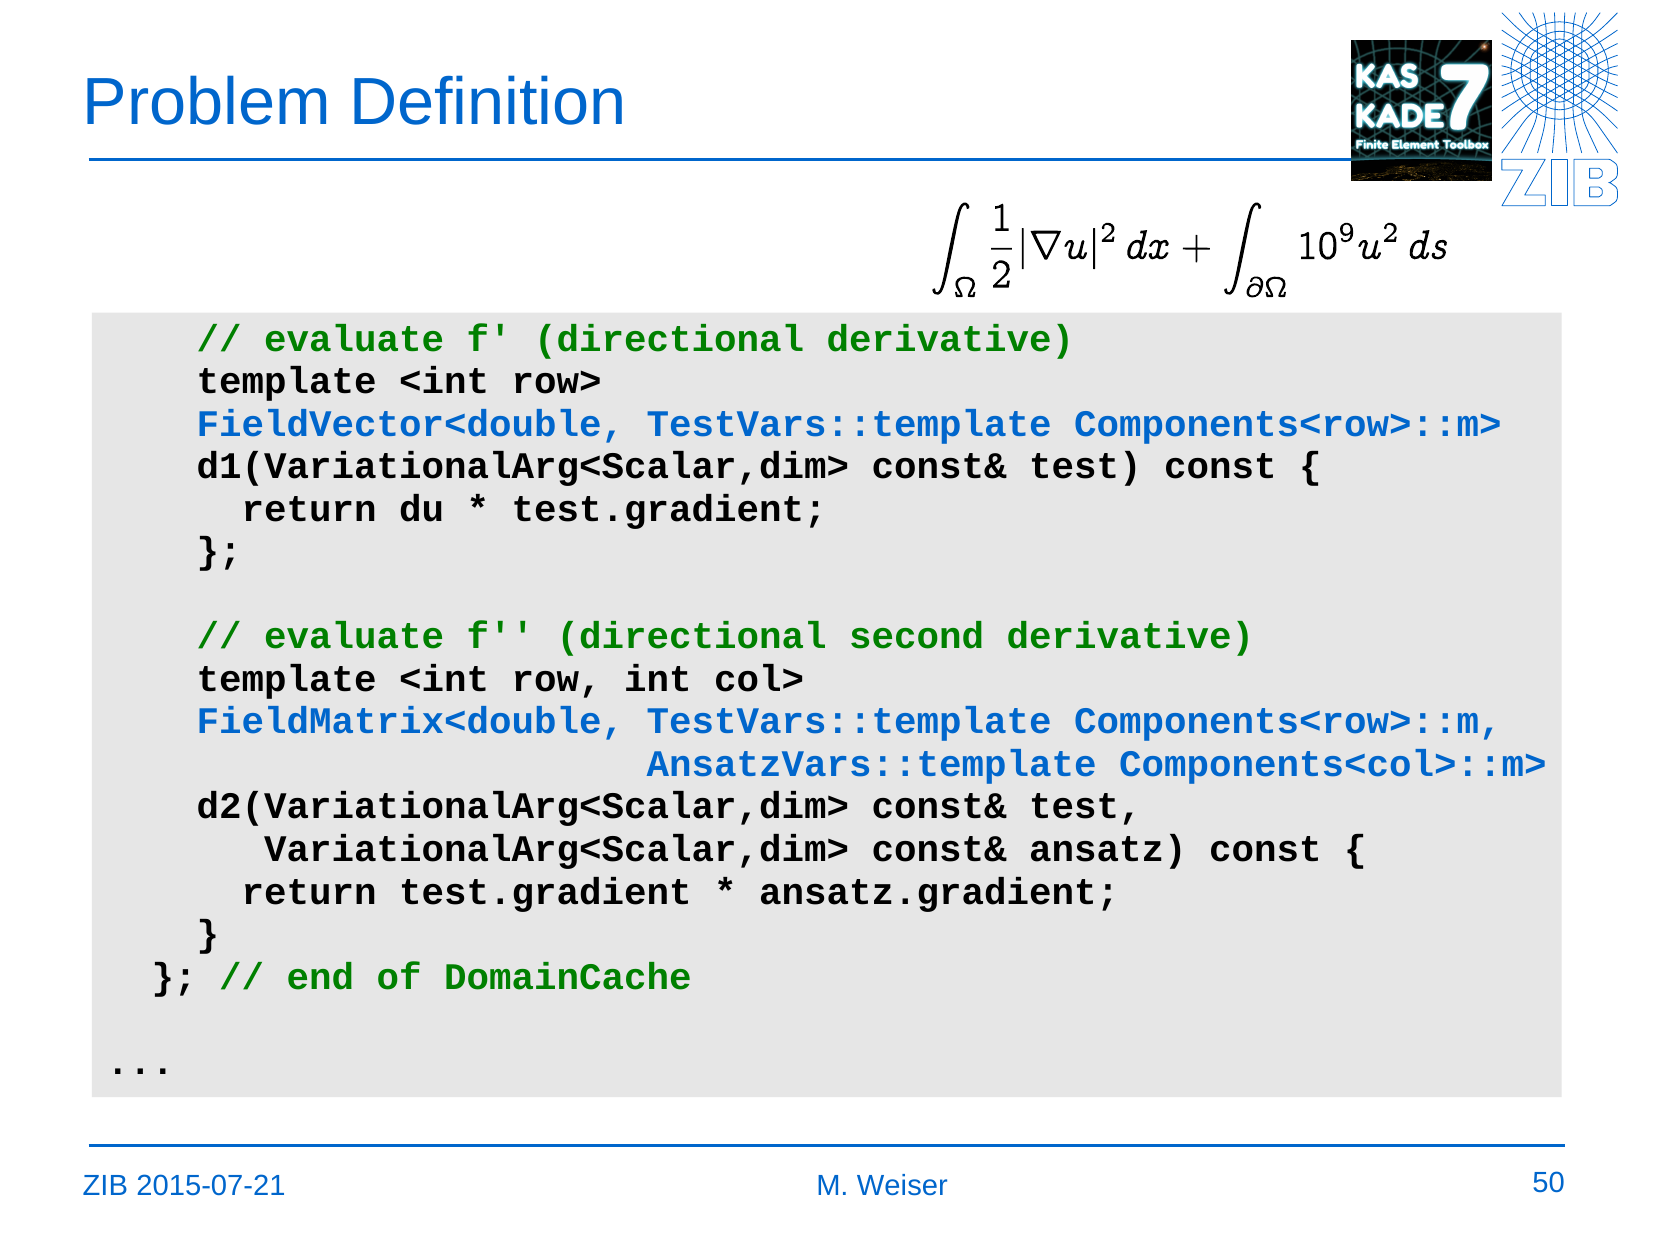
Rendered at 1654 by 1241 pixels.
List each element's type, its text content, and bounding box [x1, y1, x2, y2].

text_box // evaluate f' (directional derivative) template <int row> FieldVector<double, TestVars::template Components<row>::m> d1(VariationalArg<Scalar,dim> const& test) const { return du * test.gradient; }; // evaluate f'' (directional second derivative) template <int row, int col> FieldMatrix<double, TestVars::template Components<row>::m, AnsatzVars::template Components<col>::m> d2(VariationalArg<Scalar,dim> const& test, VariationalArg<Scalar,dim> const& ansatz) const { return test.gradient * ansatz.gradient; } }; // end of DomainCache ... [91, 312, 1562, 1098]
picture [1351, 40, 1492, 181]
title Problem Definition [82, 64, 1359, 139]
picture [932, 202, 1448, 298]
